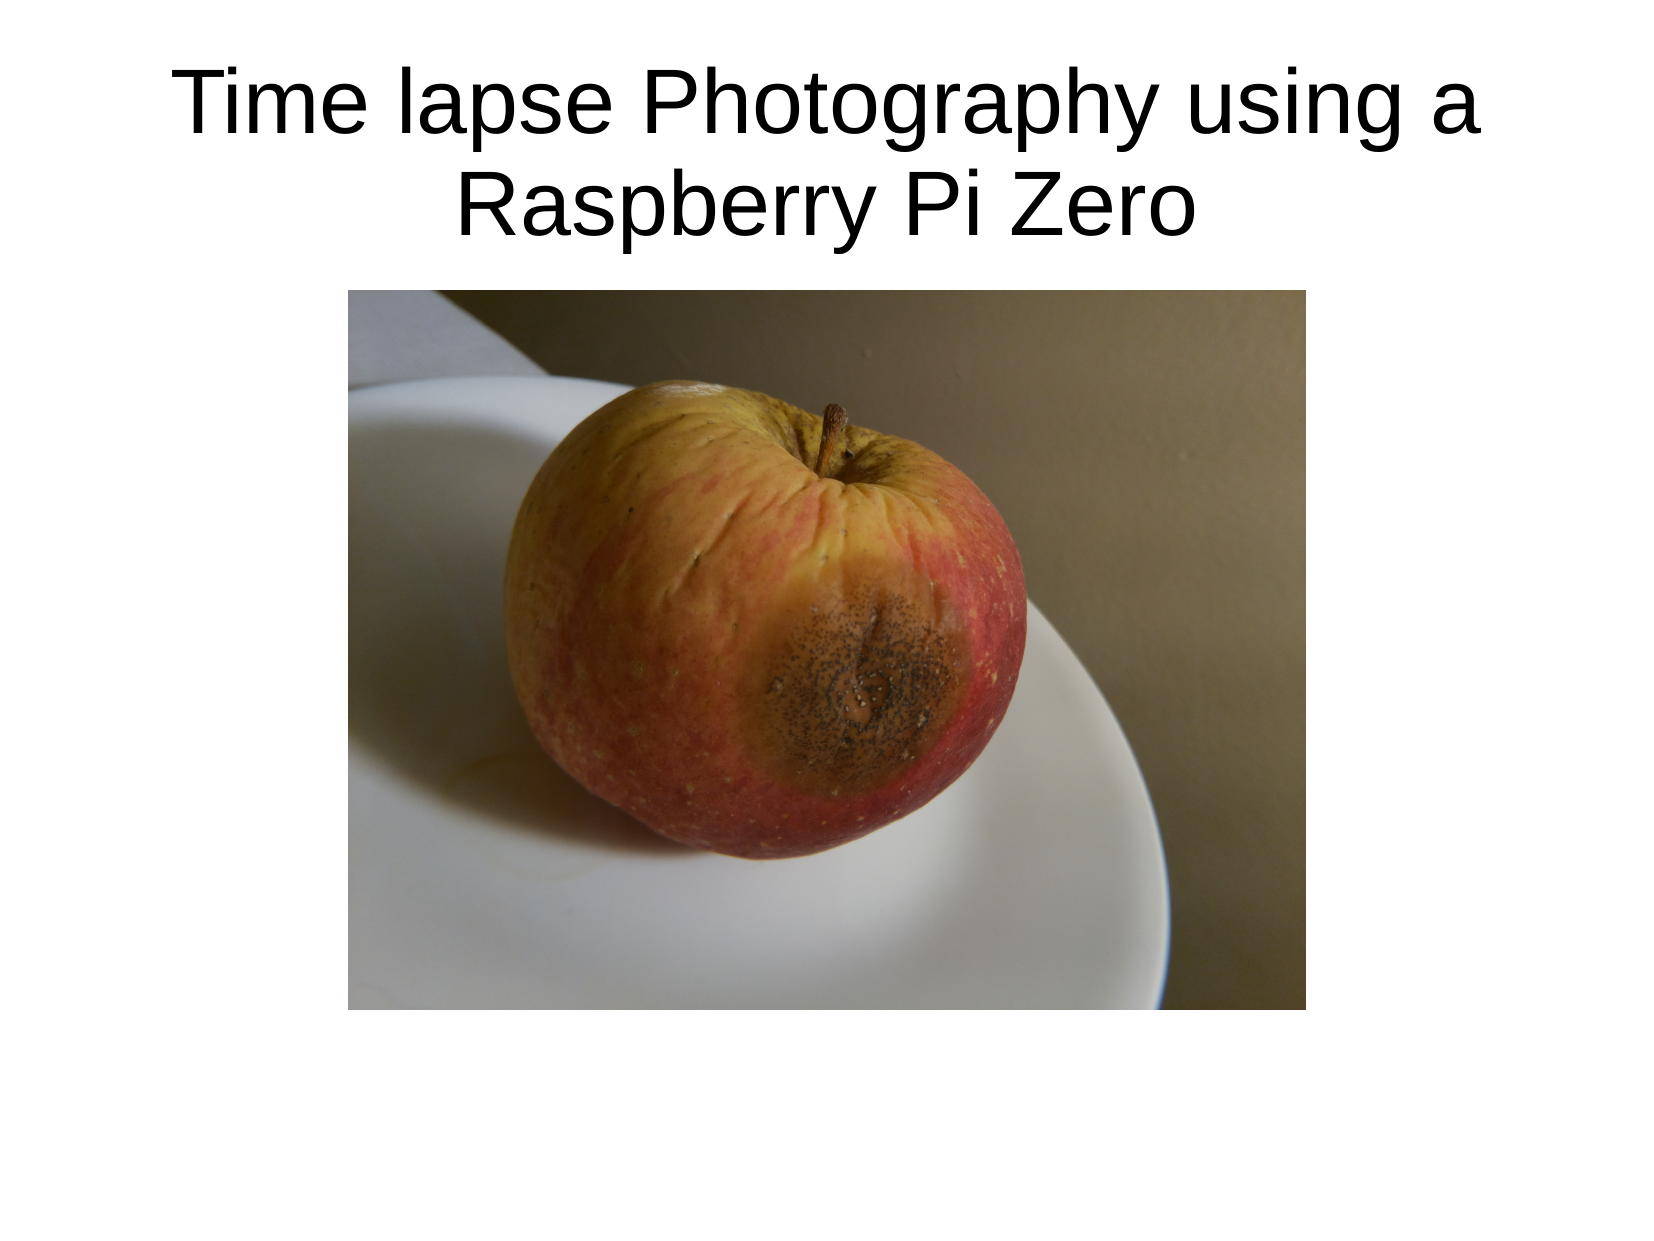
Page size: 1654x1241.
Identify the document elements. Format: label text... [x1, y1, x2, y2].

title Time lapse Photography using a Raspberry Pi Zero [82, 49, 1571, 257]
picture [348, 290, 1306, 1010]
